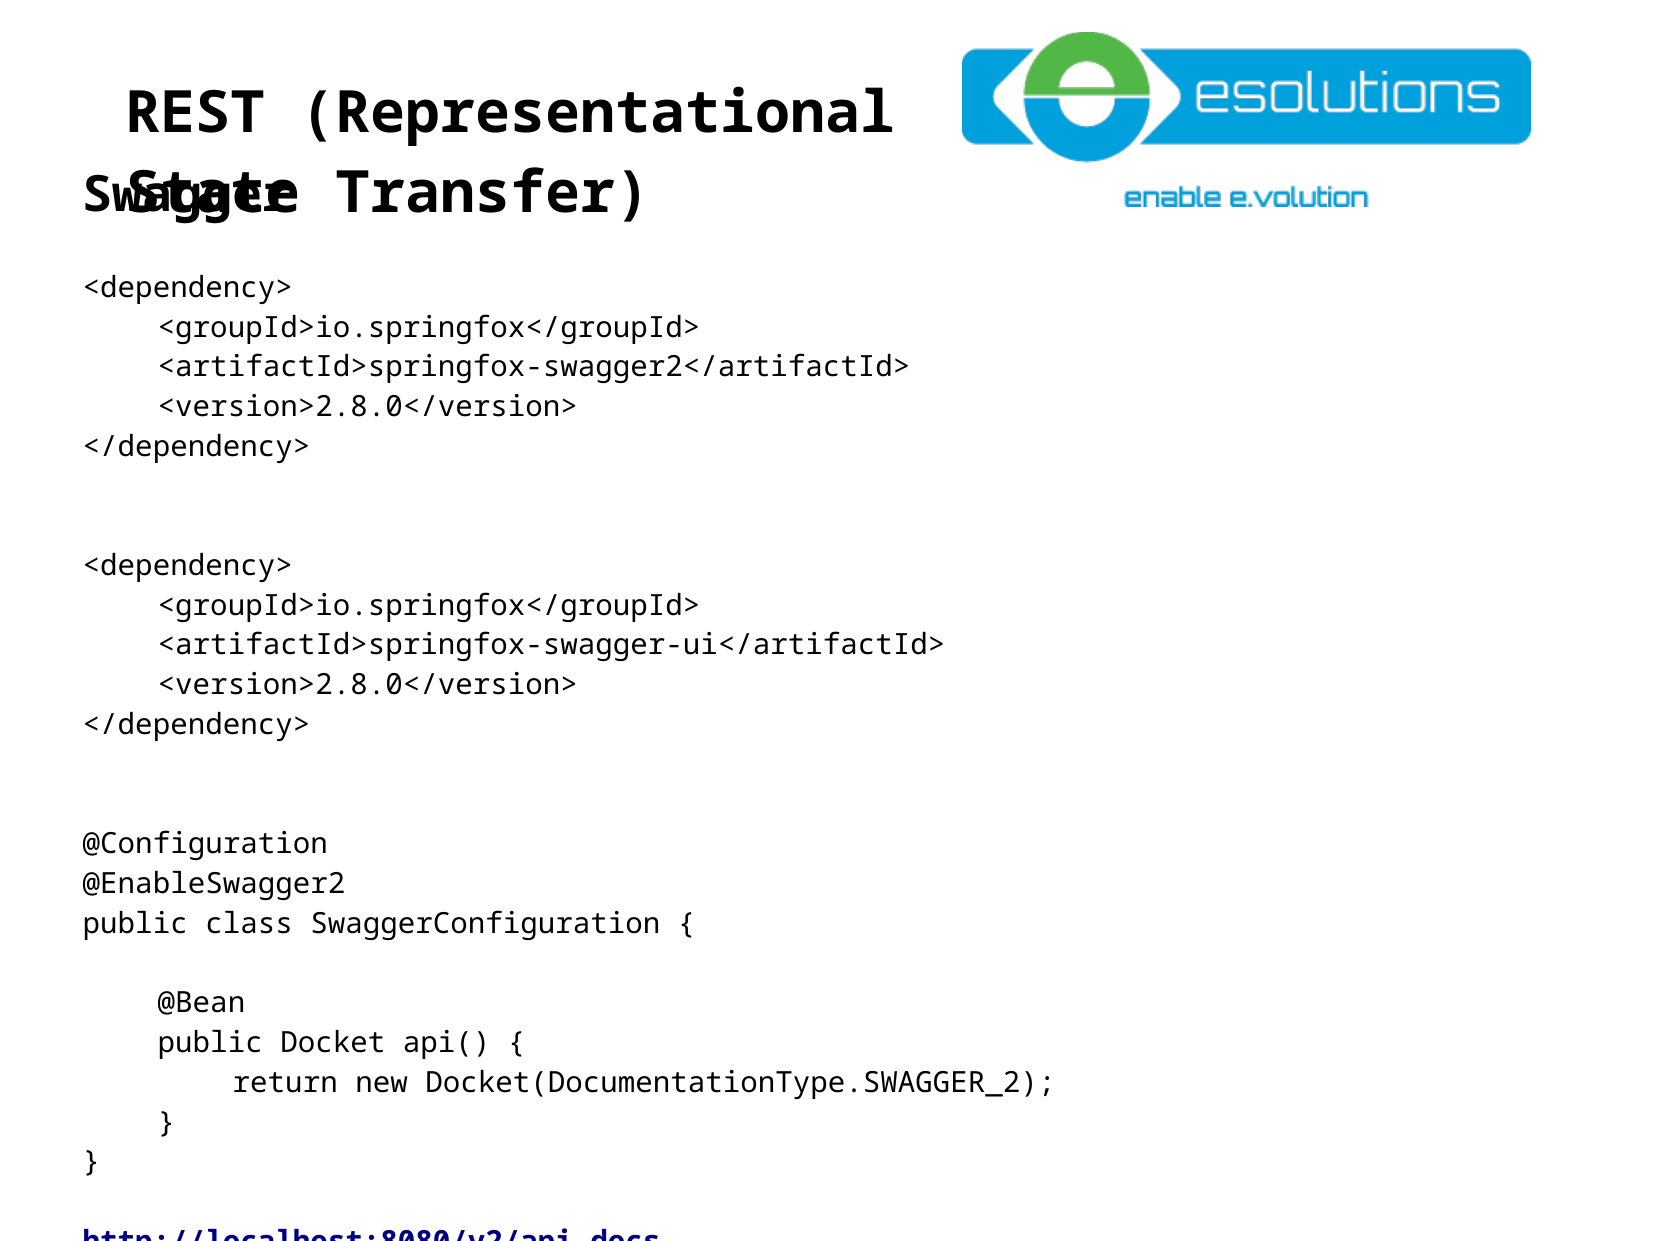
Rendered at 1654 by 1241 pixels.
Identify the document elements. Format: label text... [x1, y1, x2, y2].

subtitle Swagger <dependency> <groupId>io.springfox</groupId> <artifactId>springfox-swagger2</artifactId> <version>2.8.0</version> </dependency> <dependency> <groupId>io.springfox</groupId> <artifactId>springfox-swagger-ui</artifactId> <version>2.8.0</version> </dependency> @Configuration @EnableSwagger2 public class SwaggerConfiguration { @Bean public Docket api() { return new Docket(DocumentationType.SWAGGER_2); } } http://localhost:8080/v2/api-docs http://localhost:8080/swagger-ui.html [82, 0, 1571, 1236]
text_box REST (Representational State Transfer) [75, 63, 916, 217]
